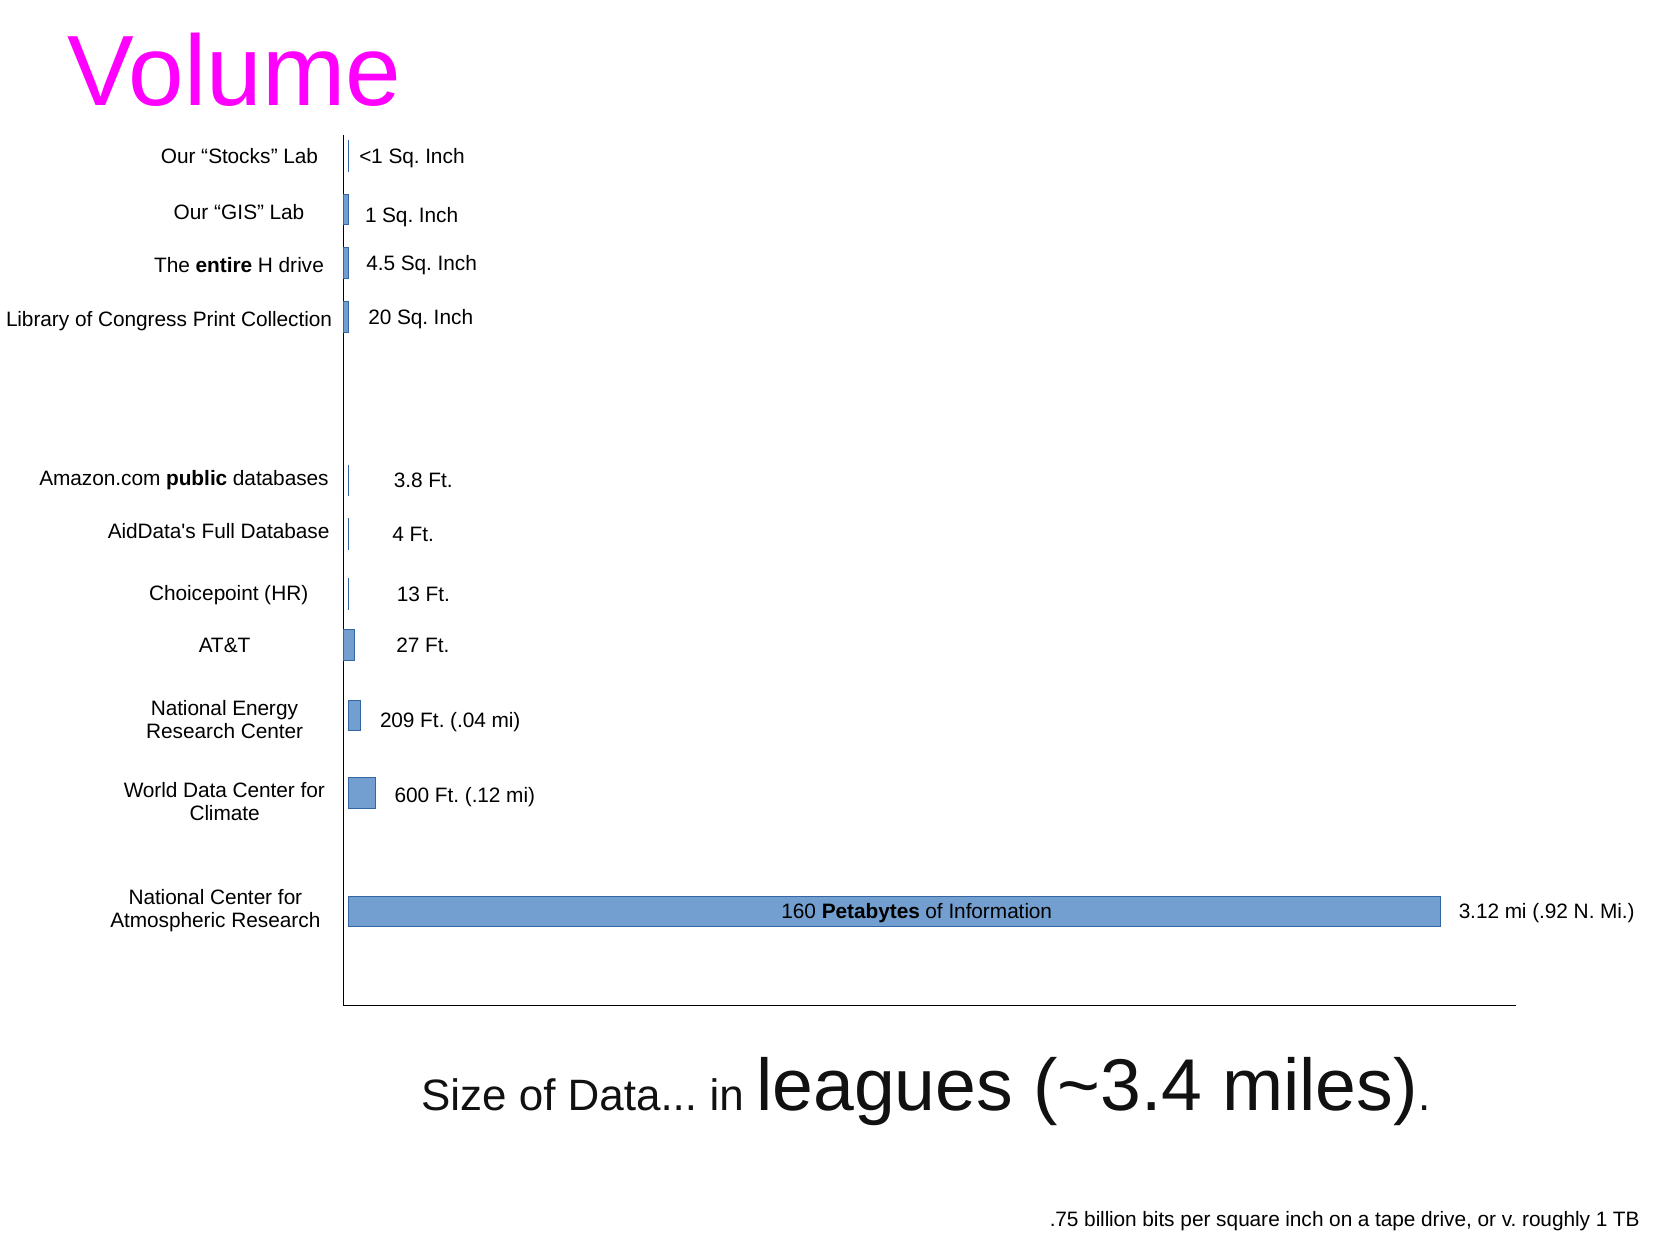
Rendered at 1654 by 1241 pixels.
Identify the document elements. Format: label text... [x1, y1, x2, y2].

text_box 4.5 Sq. Inch [346, 248, 497, 279]
text_box Our “GIS” Lab [133, 197, 343, 228]
text_box 13 Ft. [348, 579, 499, 610]
text_box Library of Congress Print Collection [0, 302, 339, 336]
text_box [343, 301, 349, 333]
text_box 20 Sq. Inch [345, 302, 496, 333]
text_box <1 Sq. Inch [336, 140, 488, 171]
text_box Our “Stocks” Lab [134, 140, 336, 171]
text_box The entire H drive [133, 250, 344, 281]
text_box 27 Ft. [347, 630, 499, 661]
text_box [1099, 896, 1440, 927]
list Size of Data... in leagues (~3.4 miles). [390, 1044, 1606, 1179]
text_box .75 billion bits per square inch on a tape drive, or v. roughly 1 TB [1035, 1200, 1654, 1239]
list Volume [0, 15, 436, 150]
text_box AT&T [105, 630, 343, 661]
text_box Amazon.com public databases [30, 463, 339, 494]
text_box 160 Petabytes of Information [735, 896, 1099, 927]
text_box Choicepoint (HR) [109, 578, 348, 609]
text_box World Data Center for Climate [105, 777, 344, 826]
text_box National Energy Research Center [105, 696, 344, 744]
text_box [348, 700, 361, 731]
text_box [348, 777, 376, 809]
text_box 3.12 mi (.92 N. Mi.) [1440, 896, 1654, 927]
text_box 4 Ft. [338, 519, 489, 550]
text_box [343, 629, 355, 661]
text_box 1 Sq. Inch [336, 199, 487, 230]
text_box AidData's Full Database [99, 516, 339, 547]
text_box National Center for Atmospheric Research [95, 885, 335, 933]
text_box [348, 896, 735, 927]
text_box 209 Ft. (.04 mi) [375, 705, 526, 736]
text_box [343, 247, 349, 279]
text_box 3.8 Ft. [348, 465, 499, 496]
text_box 600 Ft. (.12 mi) [389, 780, 541, 811]
